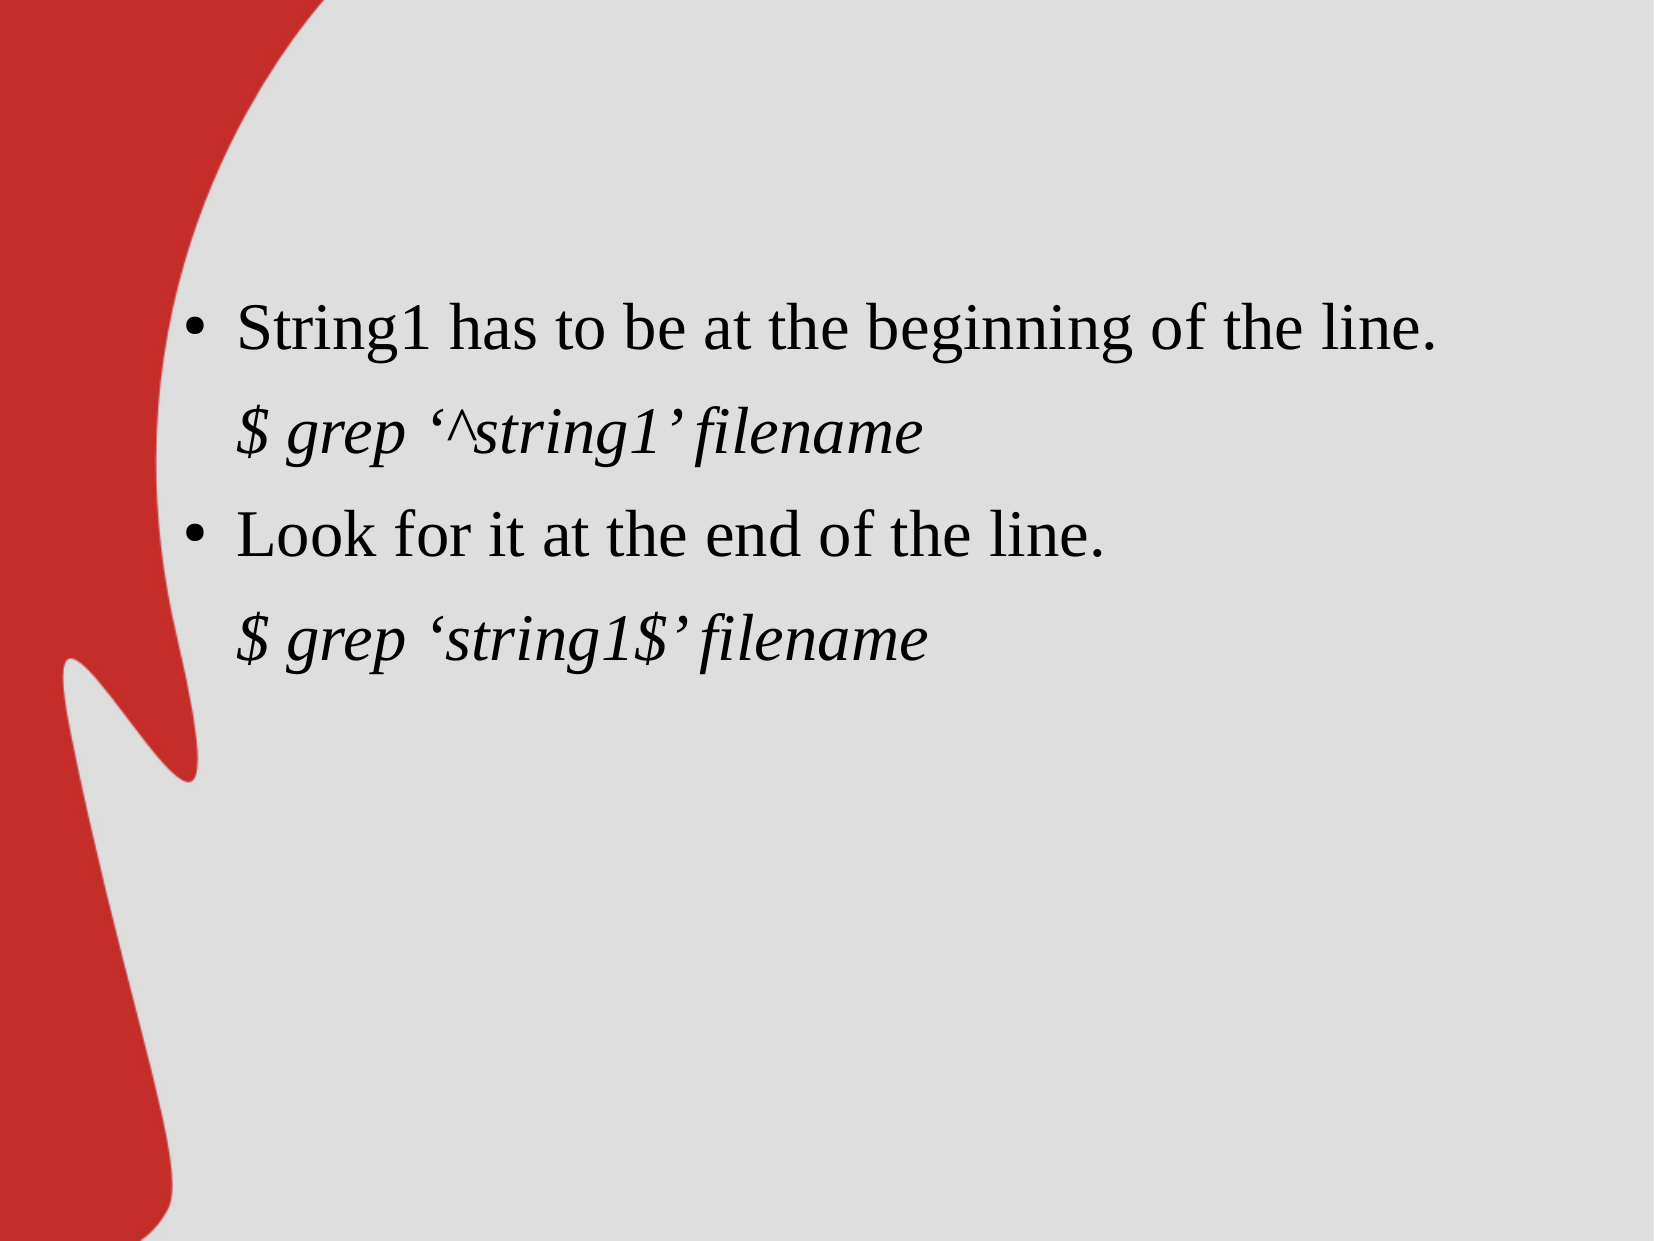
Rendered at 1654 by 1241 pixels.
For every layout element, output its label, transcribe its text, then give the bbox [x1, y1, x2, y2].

list String1 has to be at the beginning of the line. $ grep ‘^string1’ filename Look for it at the end of the line. $ grep ‘string1$’ filename [165, 290, 1654, 1010]
picture [0, 0, 1654, 1241]
